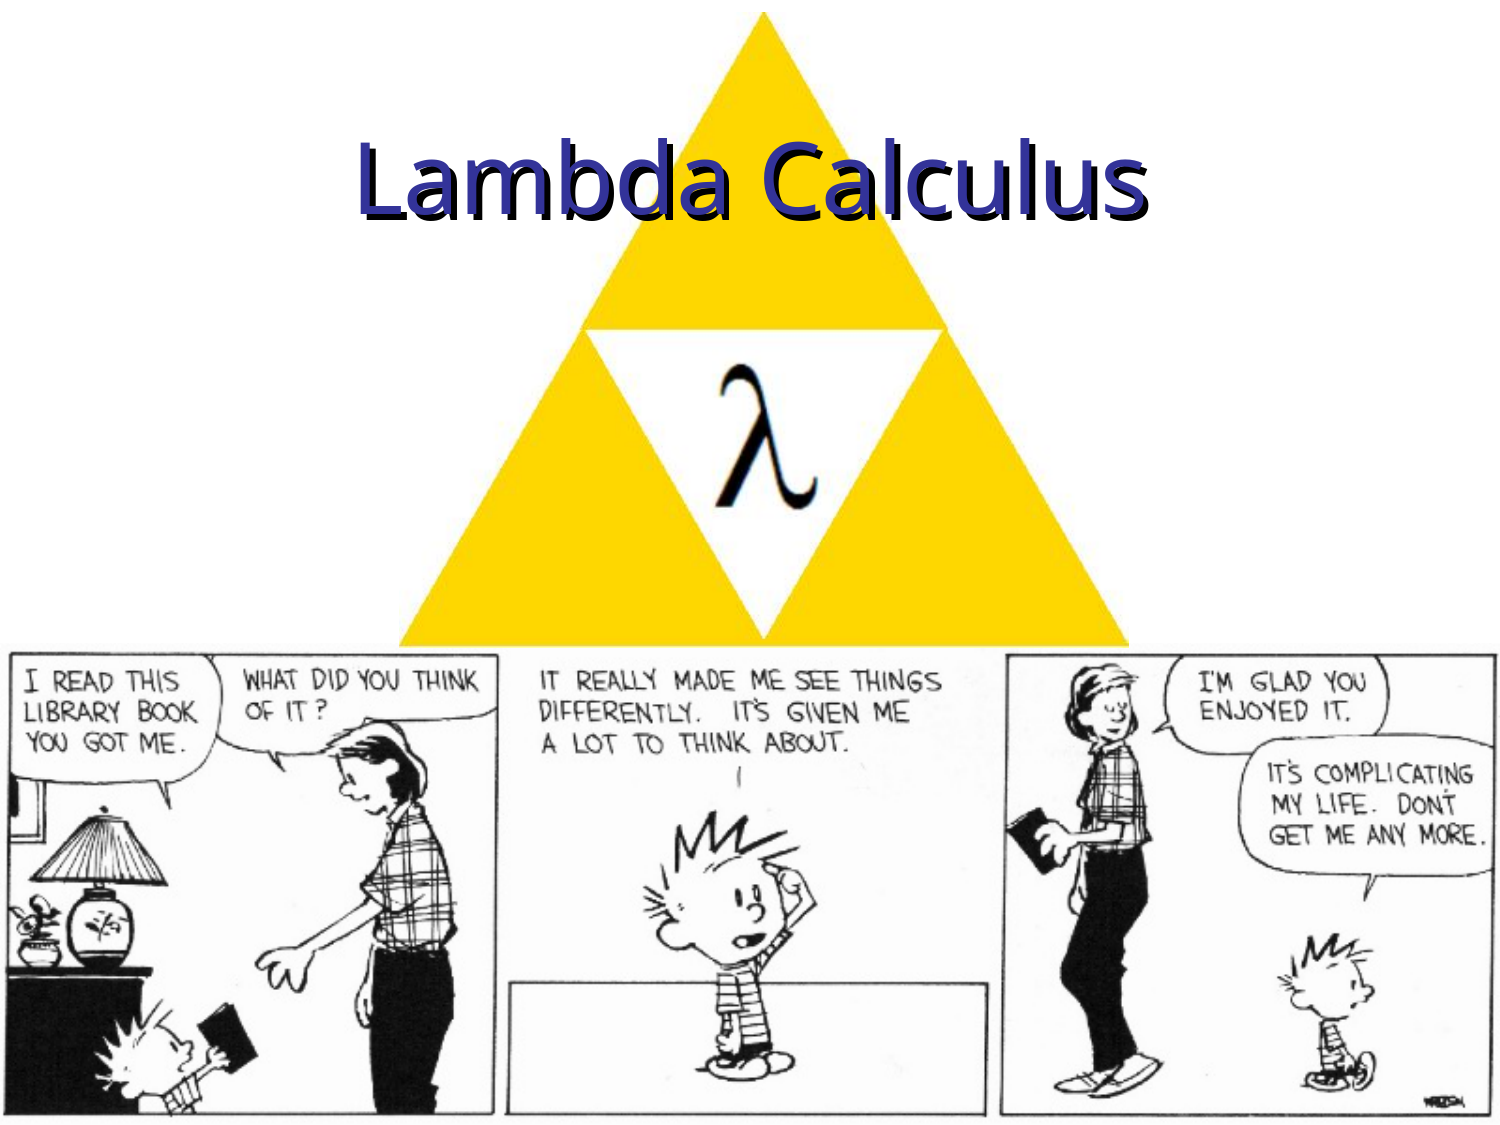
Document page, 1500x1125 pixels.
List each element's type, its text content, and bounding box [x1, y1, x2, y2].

title Lambda Calculus [37, 112, 1463, 376]
picture [0, 376, 1500, 1125]
picture [399, 12, 1129, 112]
